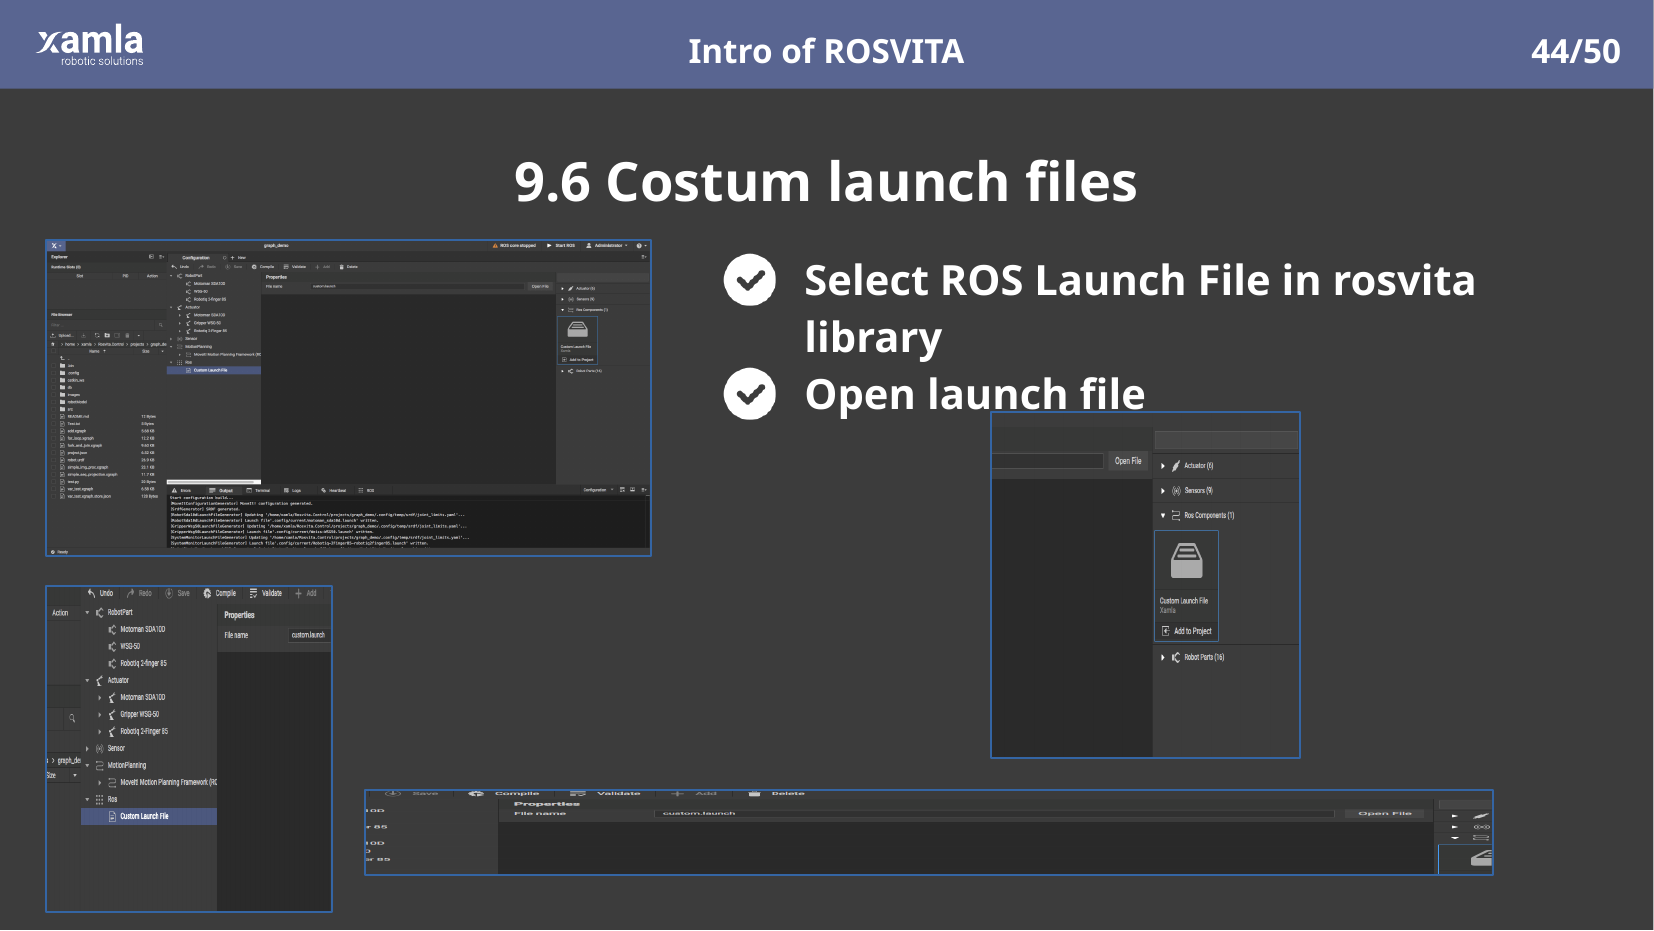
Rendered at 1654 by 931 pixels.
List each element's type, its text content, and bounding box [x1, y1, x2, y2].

picture [35, 23, 143, 65]
text_box [0, 0, 1654, 89]
picture [366, 791, 1492, 875]
picture [723, 378, 776, 420]
picture [47, 587, 331, 911]
text_box Intro of ROSVITA [296, 20, 1357, 80]
text_box Select ROS Launch File in rosvita library Open launch file [708, 243, 1607, 378]
picture [992, 413, 1300, 758]
picture [47, 241, 650, 556]
text_box 44/50 [1511, 20, 1636, 80]
text_box 9.6 Costum launch files [188, 135, 1465, 223]
